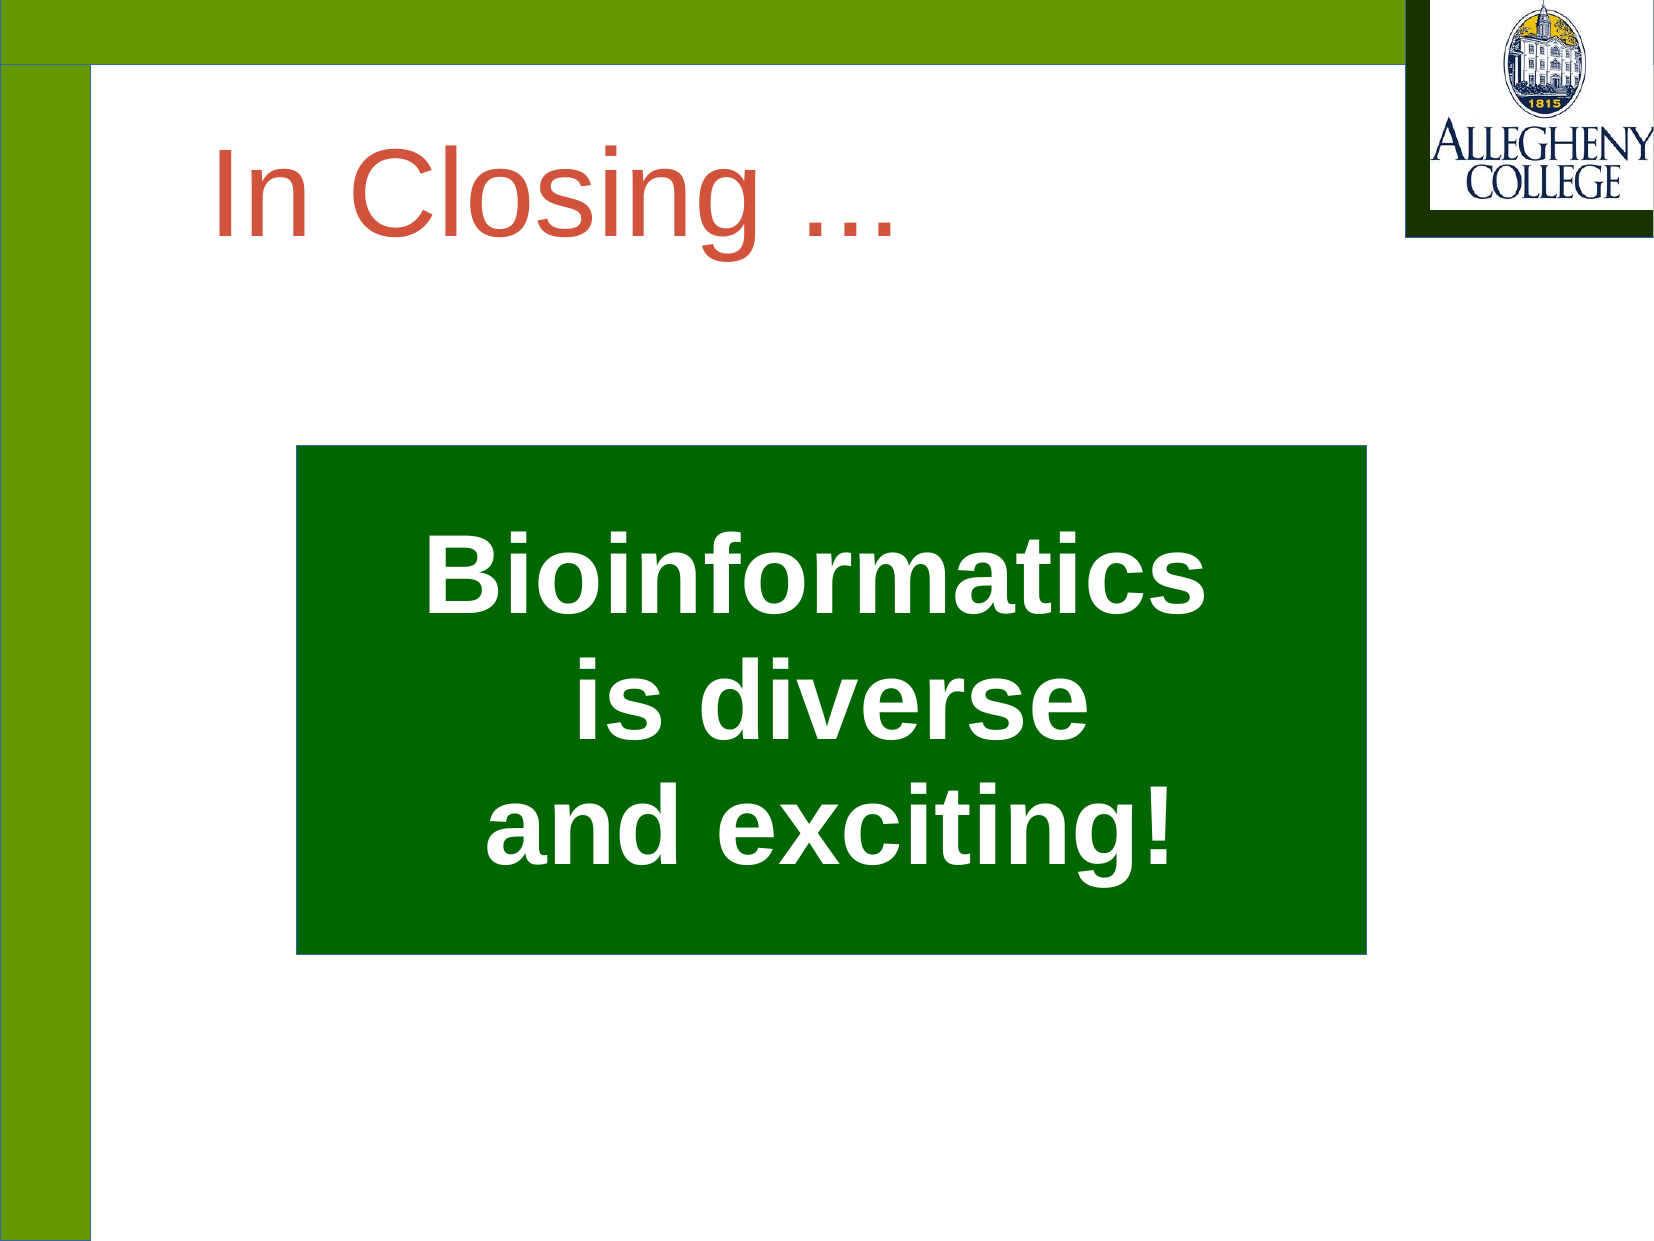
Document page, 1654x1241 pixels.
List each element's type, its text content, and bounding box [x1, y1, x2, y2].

text_box [0, 0, 1654, 1241]
text_box Bioinformatics is diverse and exciting! [296, 445, 1367, 955]
text_box In Closing ... [193, 104, 1378, 268]
picture [1430, 0, 1654, 210]
